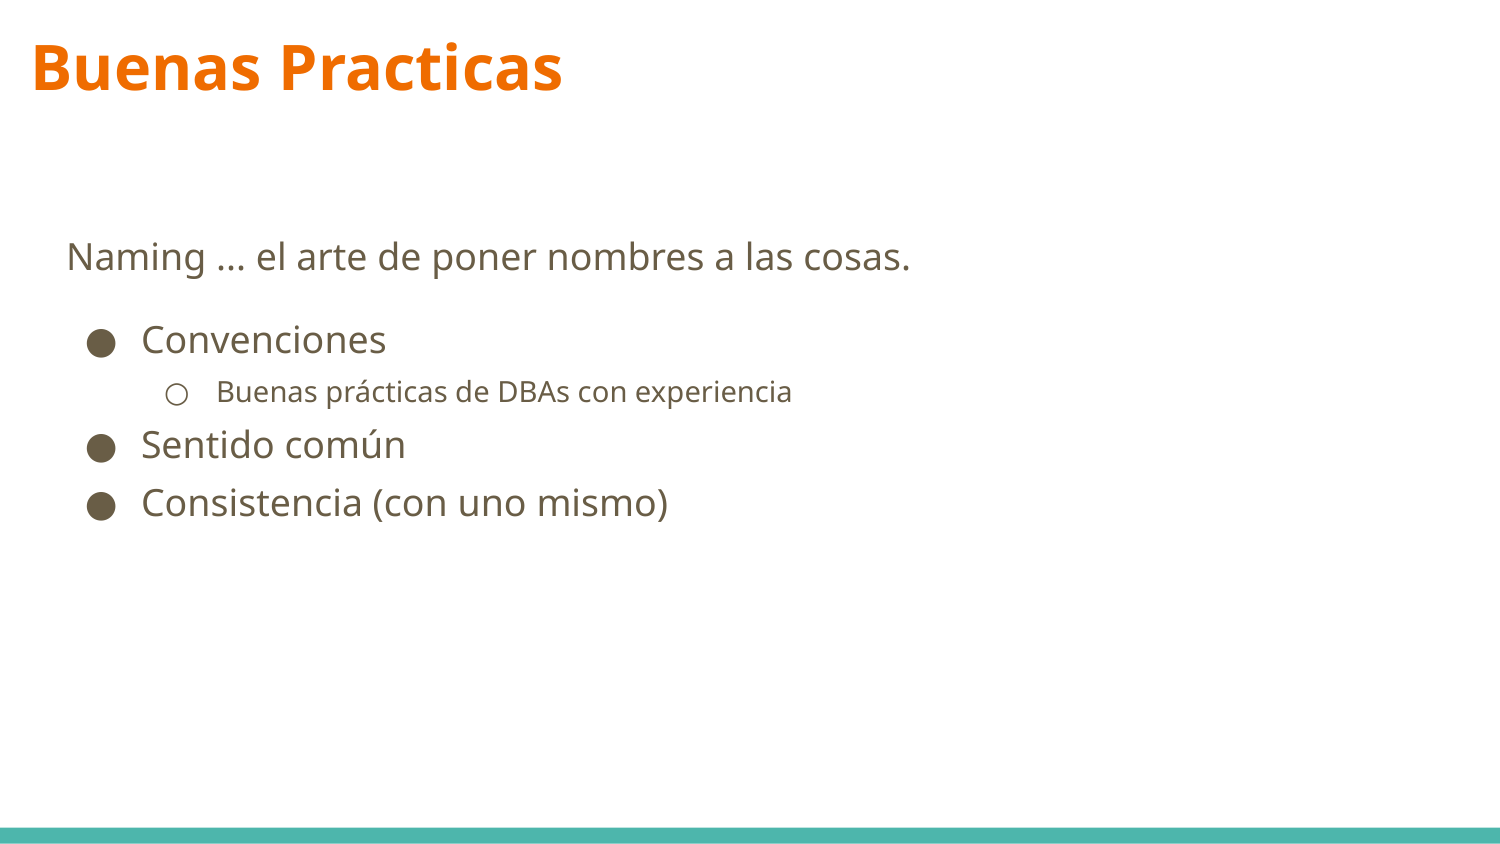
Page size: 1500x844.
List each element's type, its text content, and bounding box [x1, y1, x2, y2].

list Naming ... el arte de poner nombres a las cosas. Convenciones Buenas prácticas de DBAs con experiencia Sentido común Consistencia (con uno mismo) [51, 207, 1449, 750]
title Buenas Practicas [15, 8, 1414, 125]
